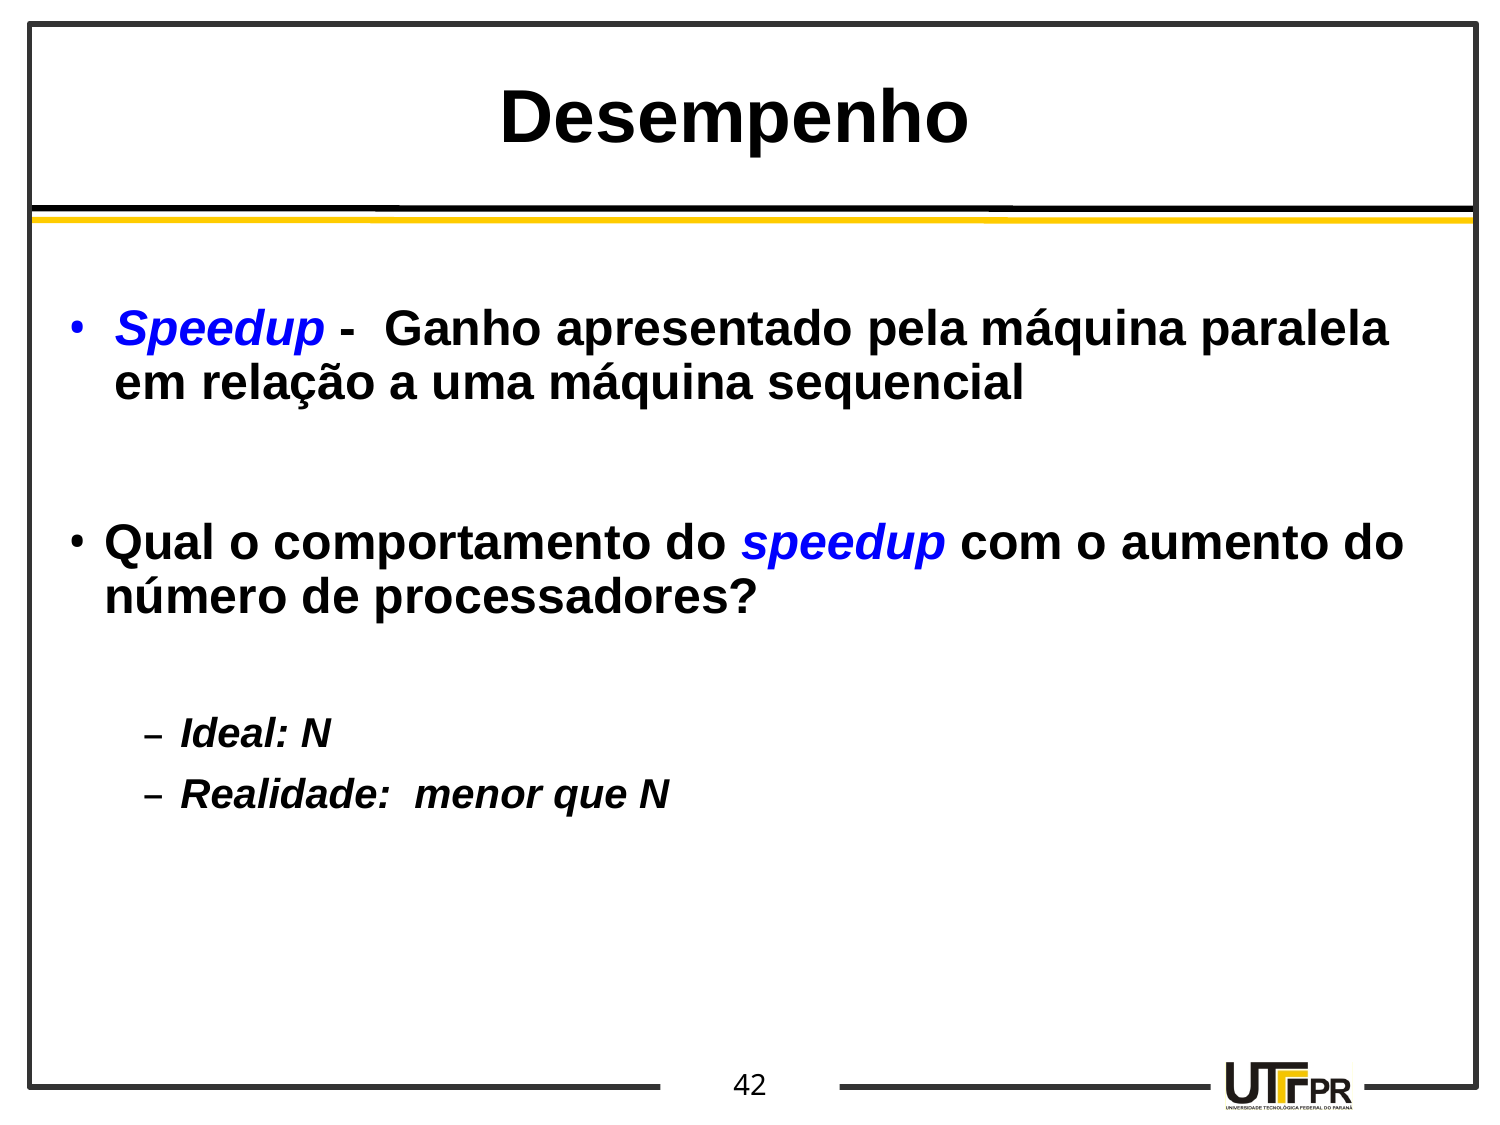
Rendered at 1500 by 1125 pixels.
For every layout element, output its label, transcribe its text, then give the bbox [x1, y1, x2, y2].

title Desempenho [147, 48, 1323, 185]
picture [1225, 1062, 1353, 1110]
list Speedup - Ganho apresentado pela máquina paralela em relação a uma máquina sequencial Qual o comportamento do speedup com o aumento do número de processadores? Ideal: N Realidade: menor que N [53, 207, 1447, 1059]
